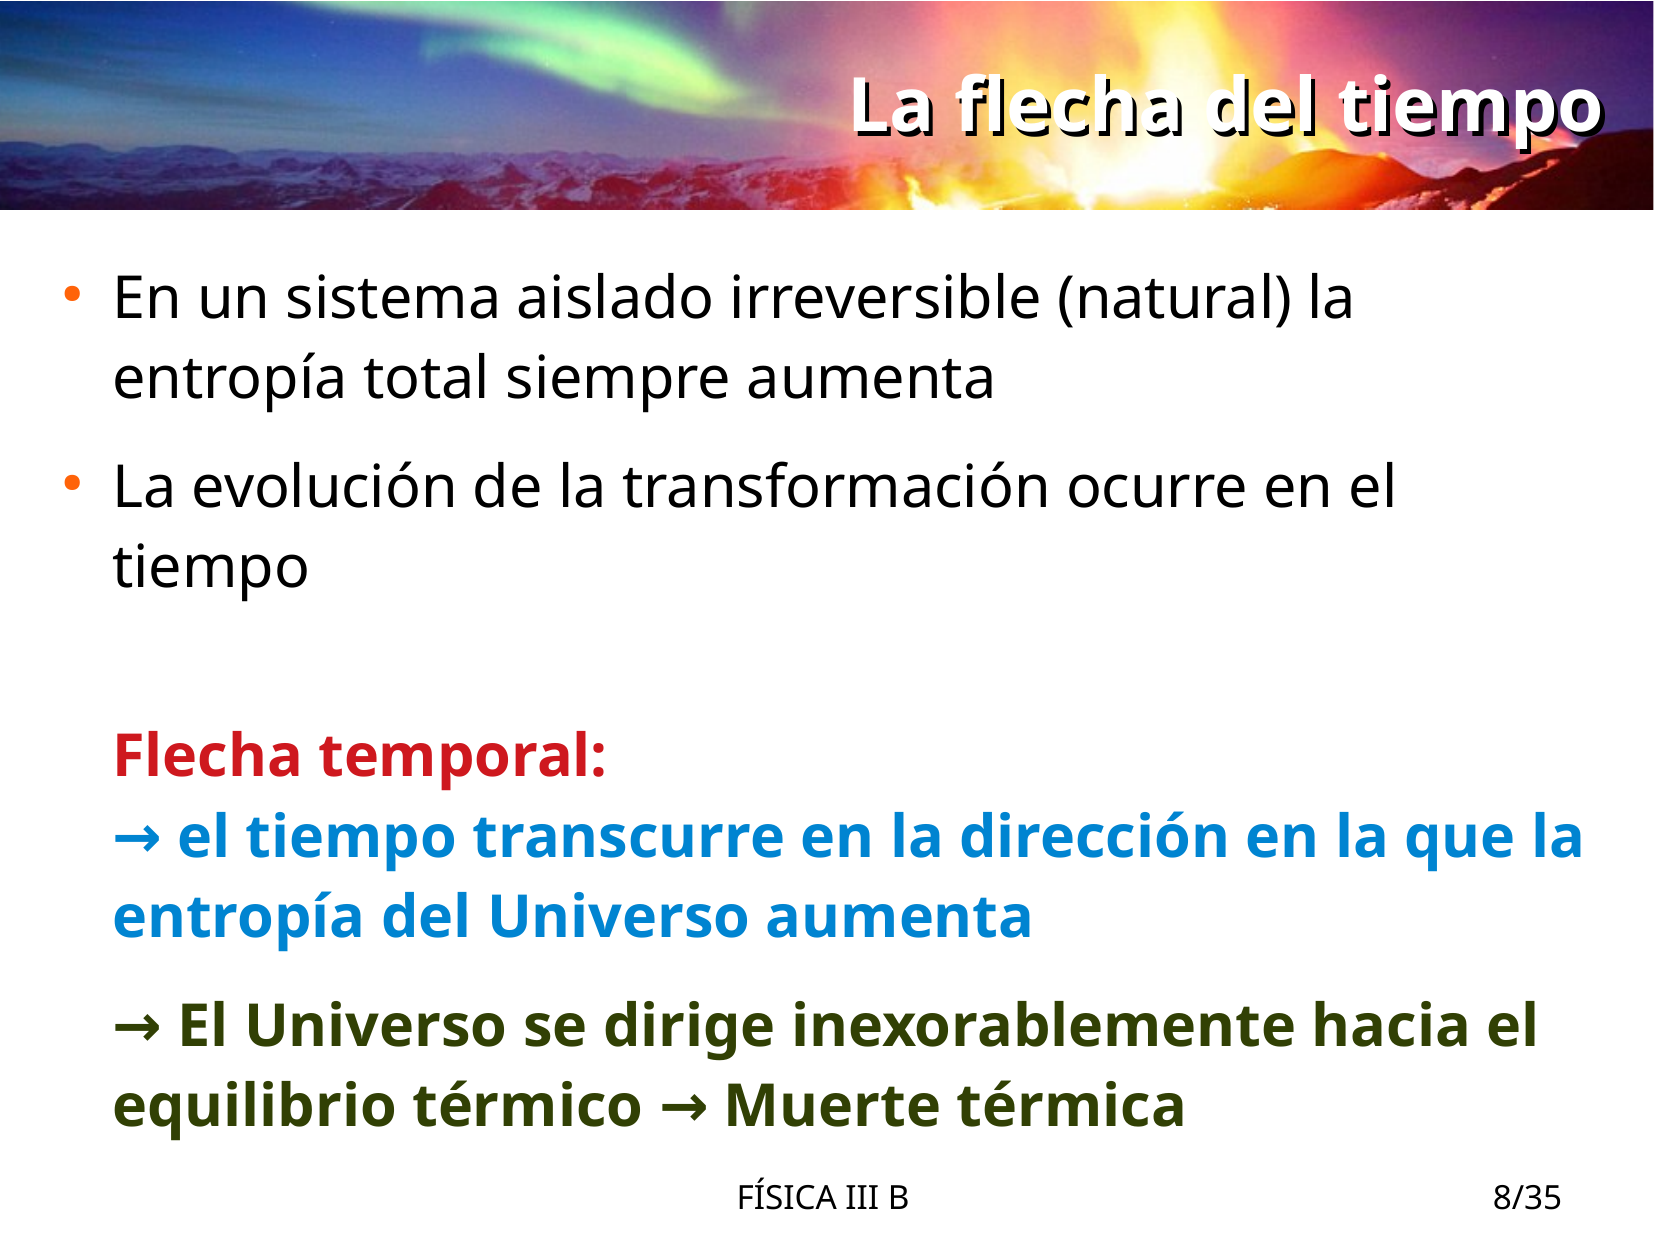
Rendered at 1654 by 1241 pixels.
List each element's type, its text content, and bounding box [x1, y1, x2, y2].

title La flecha del tiempo [45, 15, 1606, 191]
picture [0, 1, 1654, 210]
list En un sistema aislado irreversible (natural) la entropía total siempre aumenta La evolución de la transformación ocurre en el tiempo Flecha temporal: → el tiempo transcurre en la dirección en la que la entropía del Universo aumenta → El Universo se dirige inexorablemente hacia el equilibrio térmico → Muerte térmica [45, 255, 1606, 1156]
